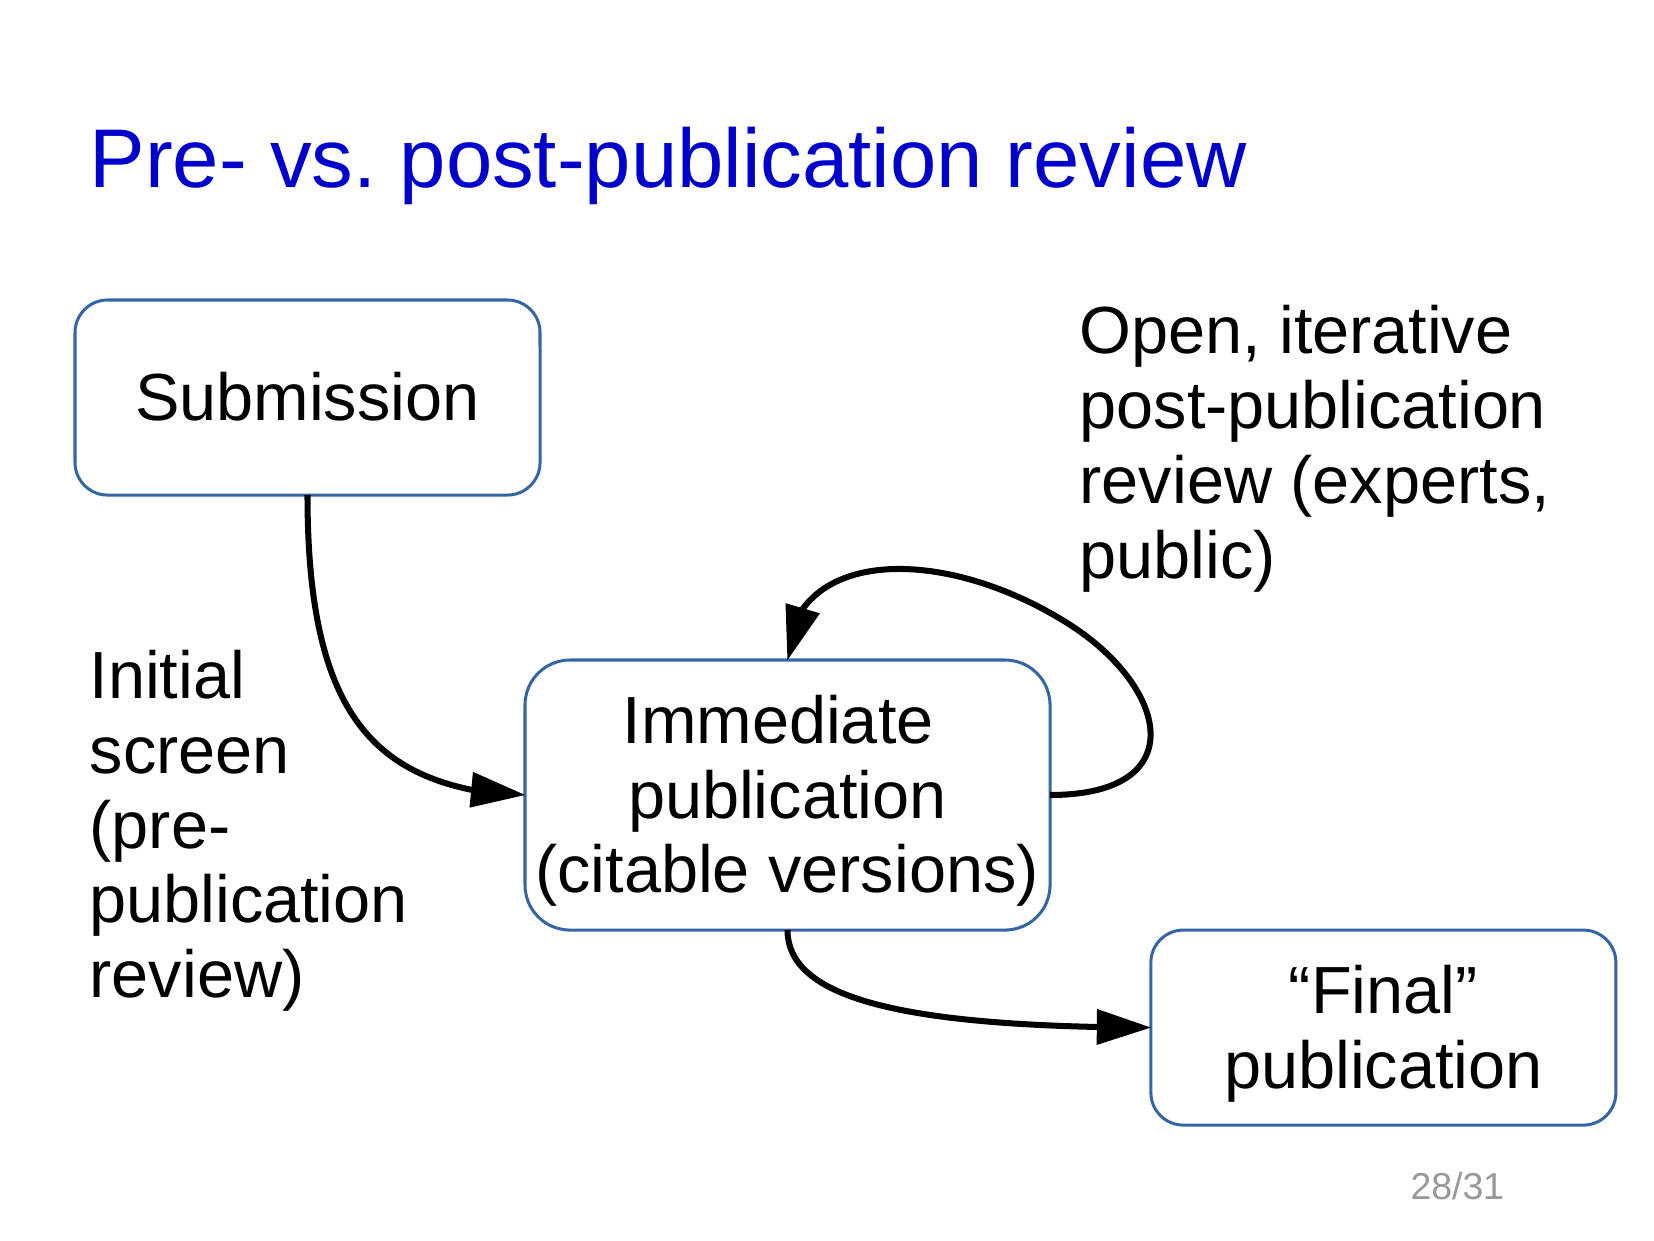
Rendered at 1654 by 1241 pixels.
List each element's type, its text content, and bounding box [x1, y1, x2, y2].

text_box “Final” publication [1150, 930, 1616, 1126]
text_box Pre- vs. post-publication review [75, 105, 1591, 226]
text_box <number>/31 [1440, 1158, 1604, 1229]
text_box Initial screen (pre-publication review) [75, 630, 451, 1020]
text_box Immediate publication (citable versions) [525, 660, 1051, 931]
text_box Initial screen (pre-publication review) [323, 630, 451, 781]
text_box Open, iterative post-publication review (experts, public) [1065, 286, 1586, 601]
text_box Submission [75, 300, 541, 496]
